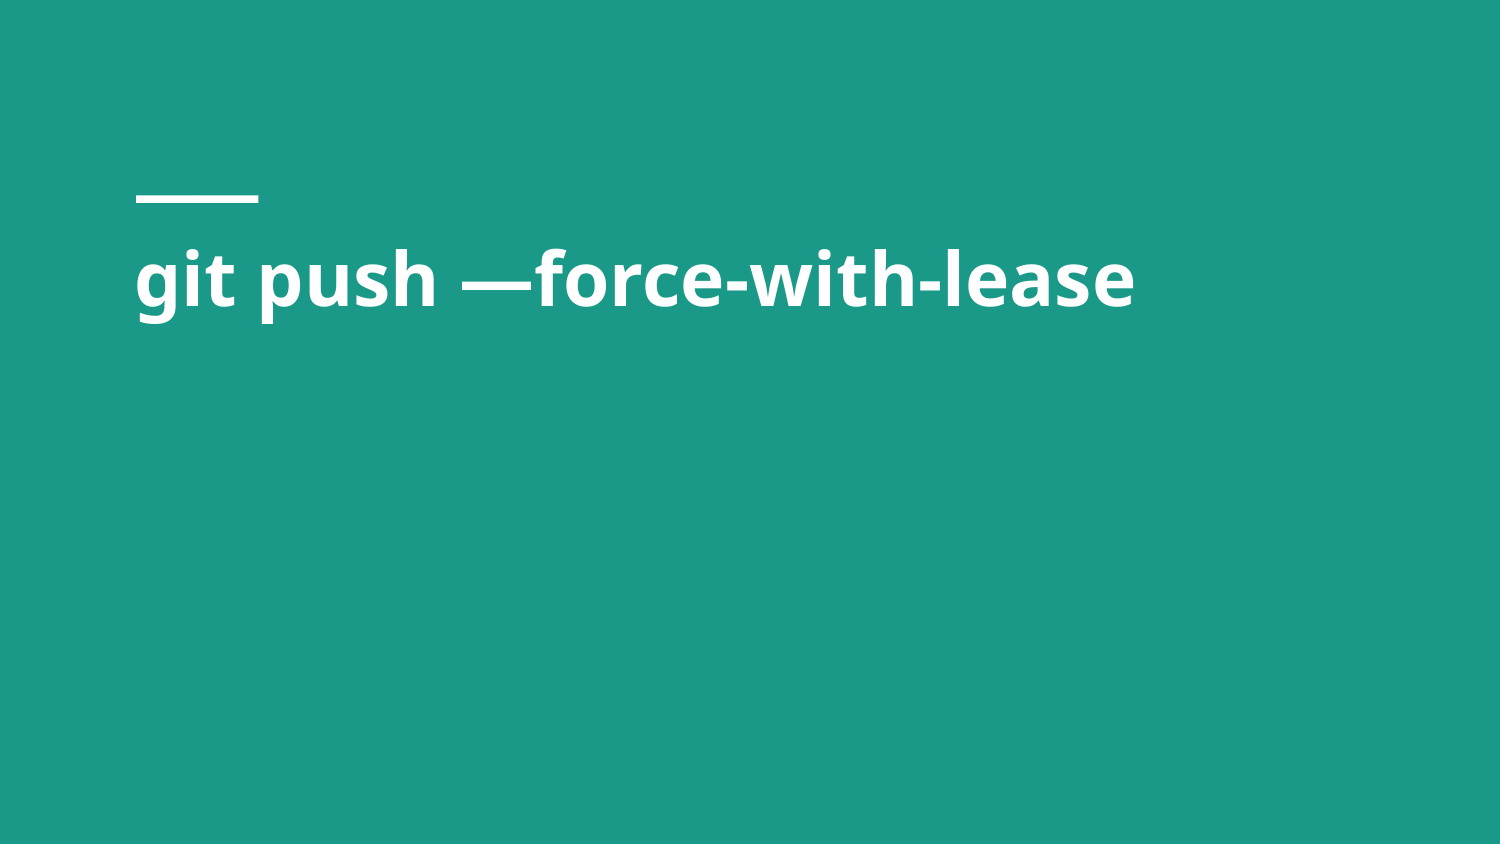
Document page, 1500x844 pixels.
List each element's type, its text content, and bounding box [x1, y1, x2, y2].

title git push —force-with-lease [119, 216, 1381, 466]
